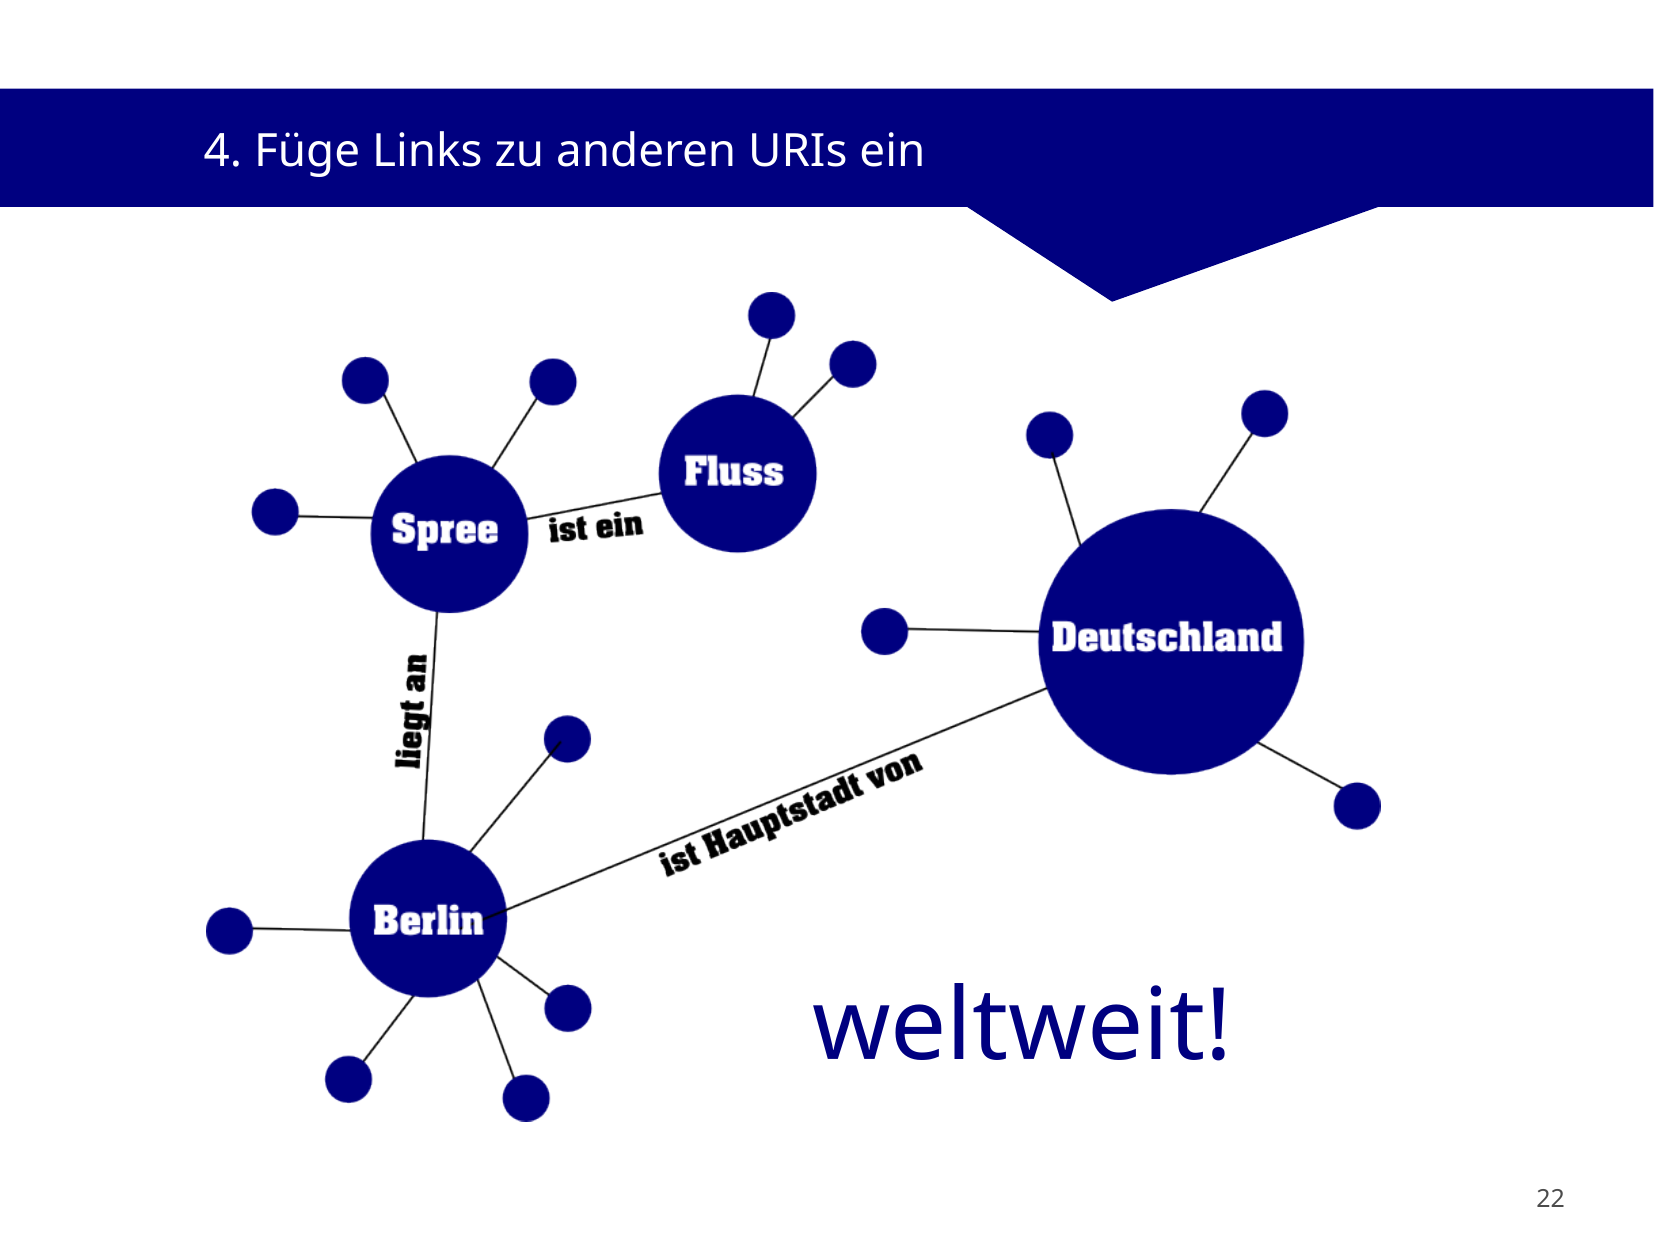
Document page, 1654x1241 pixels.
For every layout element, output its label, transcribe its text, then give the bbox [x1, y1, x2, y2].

picture [206, 292, 1381, 1123]
text_box 4. Füge Links zu anderen URIs ein [189, 109, 1447, 189]
text_box [0, 88, 1654, 292]
